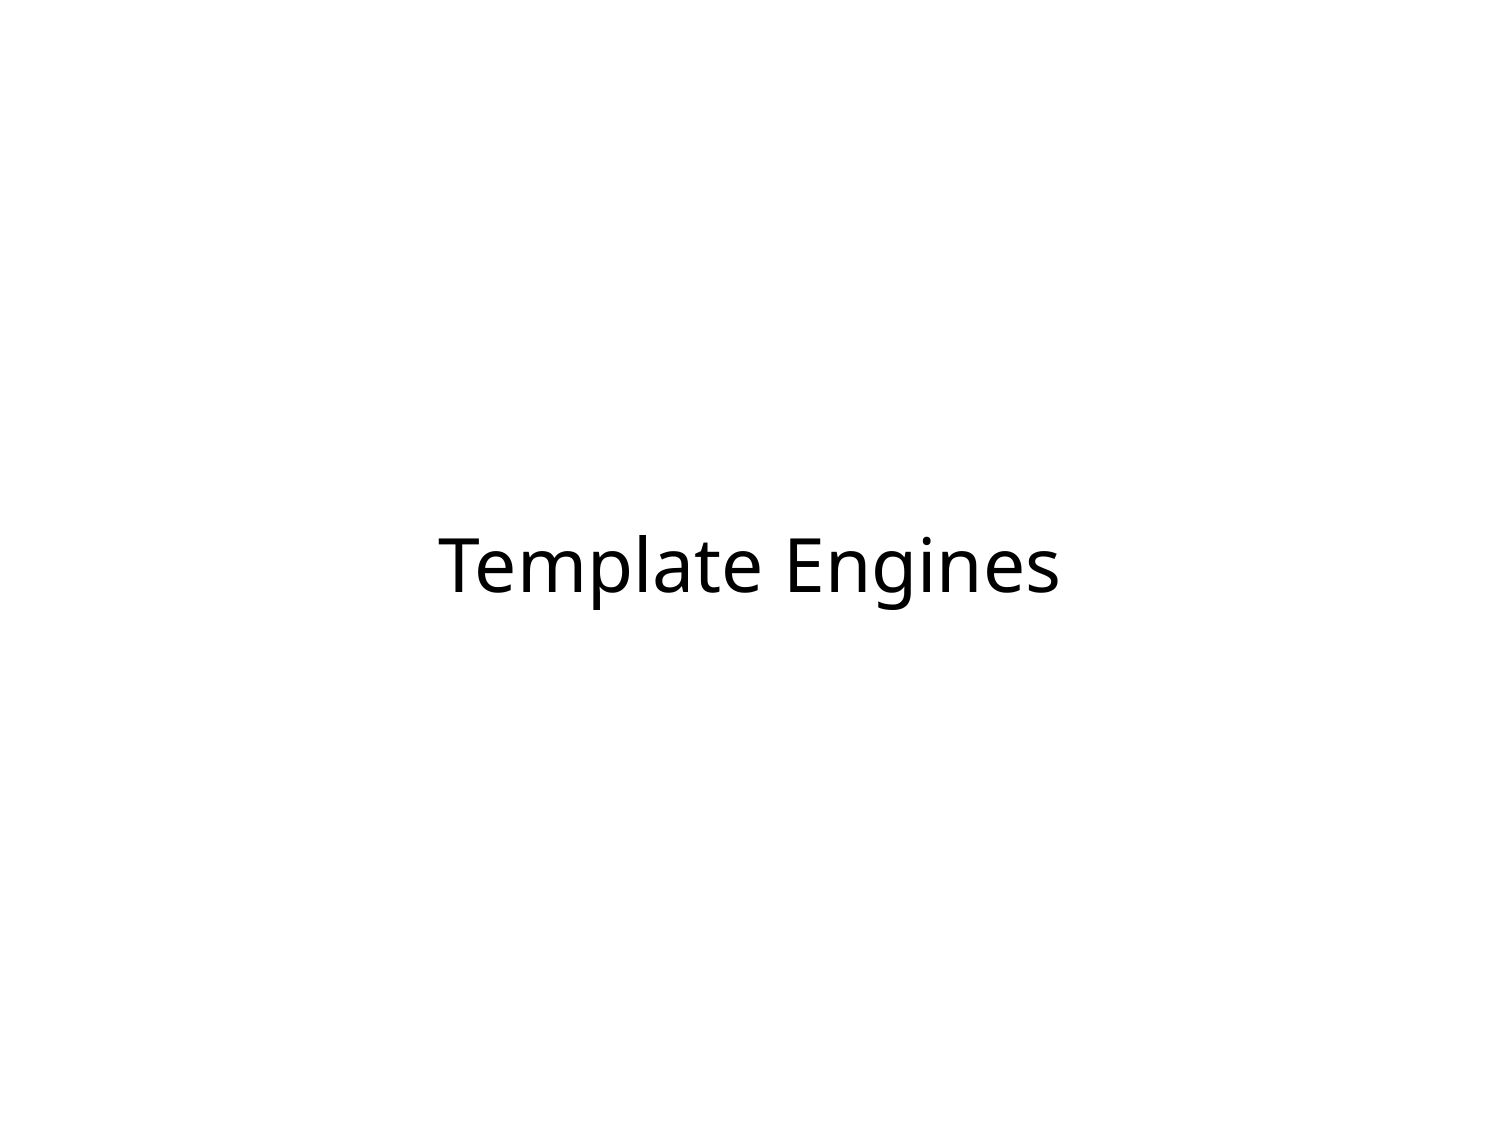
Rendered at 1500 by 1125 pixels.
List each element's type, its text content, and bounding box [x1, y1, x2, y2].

title Template Engines [51, 470, 1449, 655]
